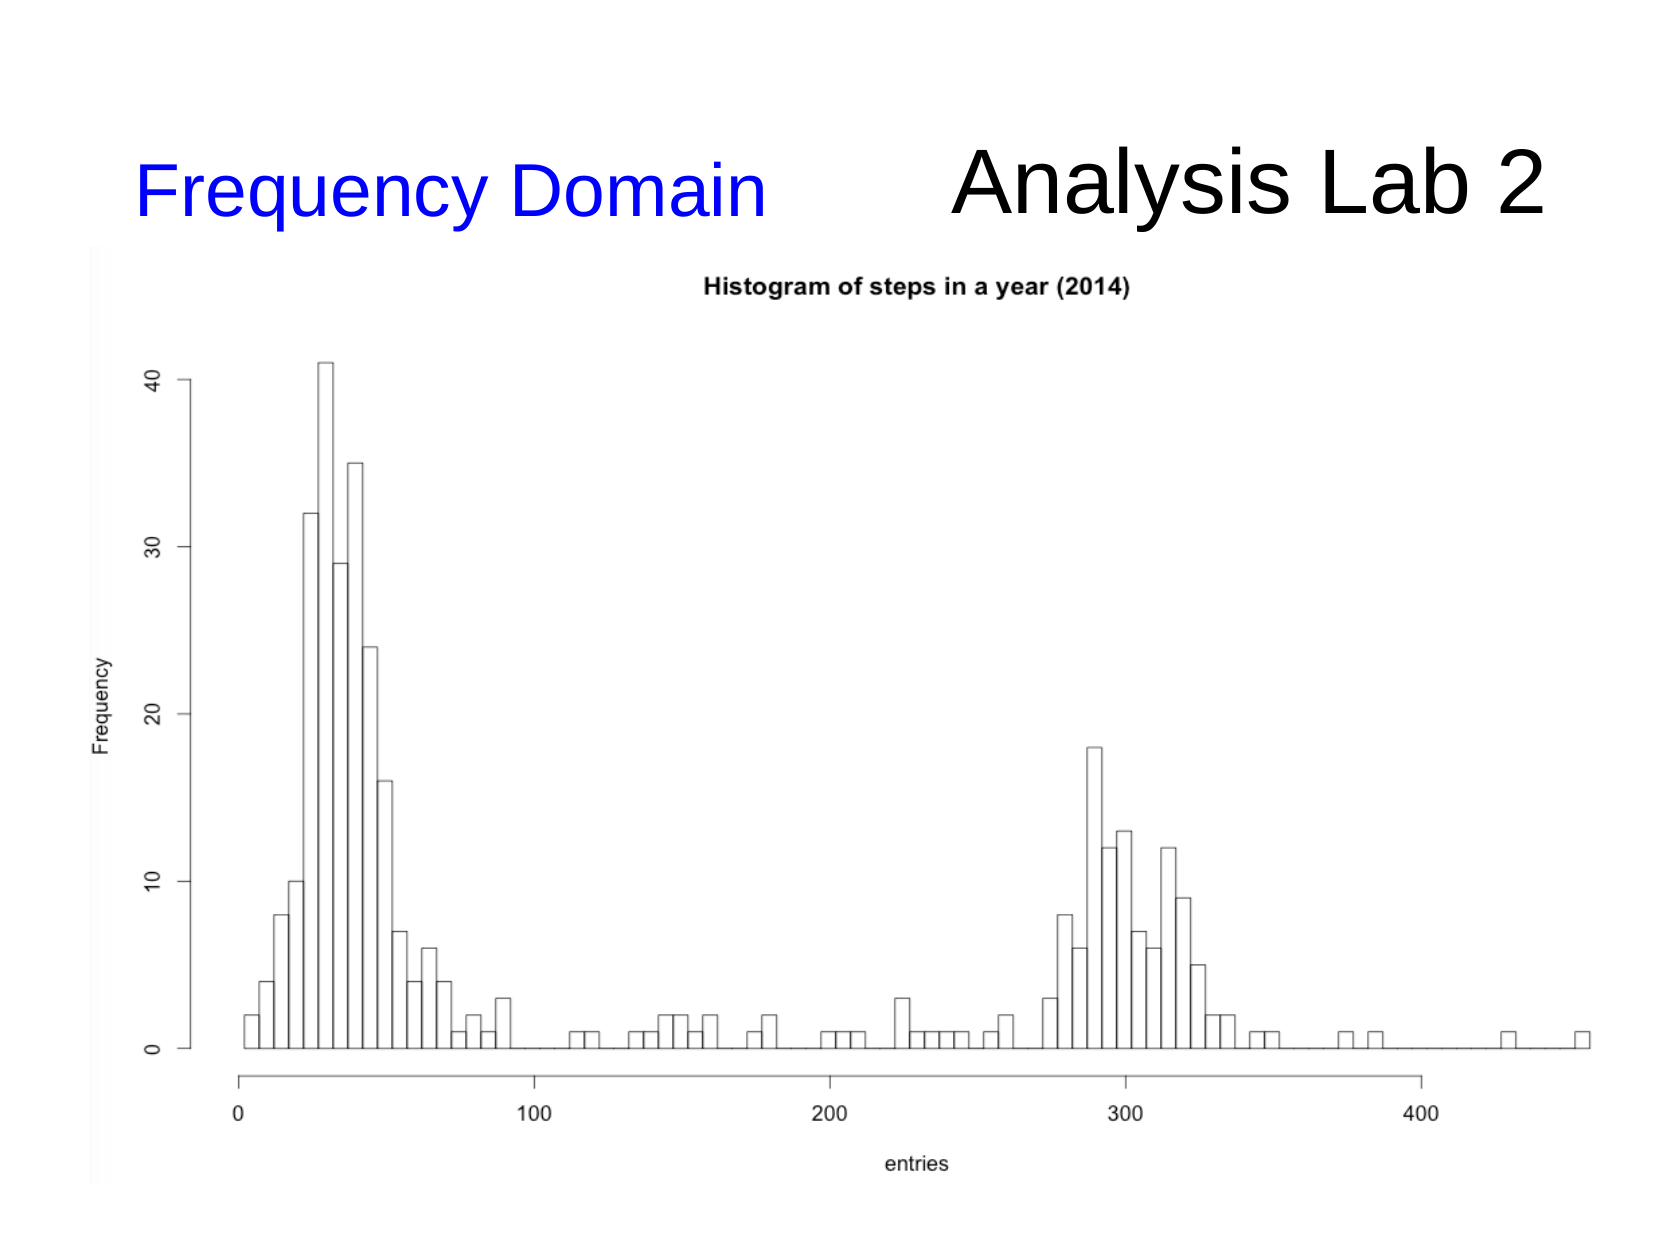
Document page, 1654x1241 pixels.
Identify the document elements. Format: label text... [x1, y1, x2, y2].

title Analysis Lab 2 [60, 77, 1549, 286]
text_box Frequency Domain [120, 140, 1006, 282]
picture [89, 246, 1608, 1185]
